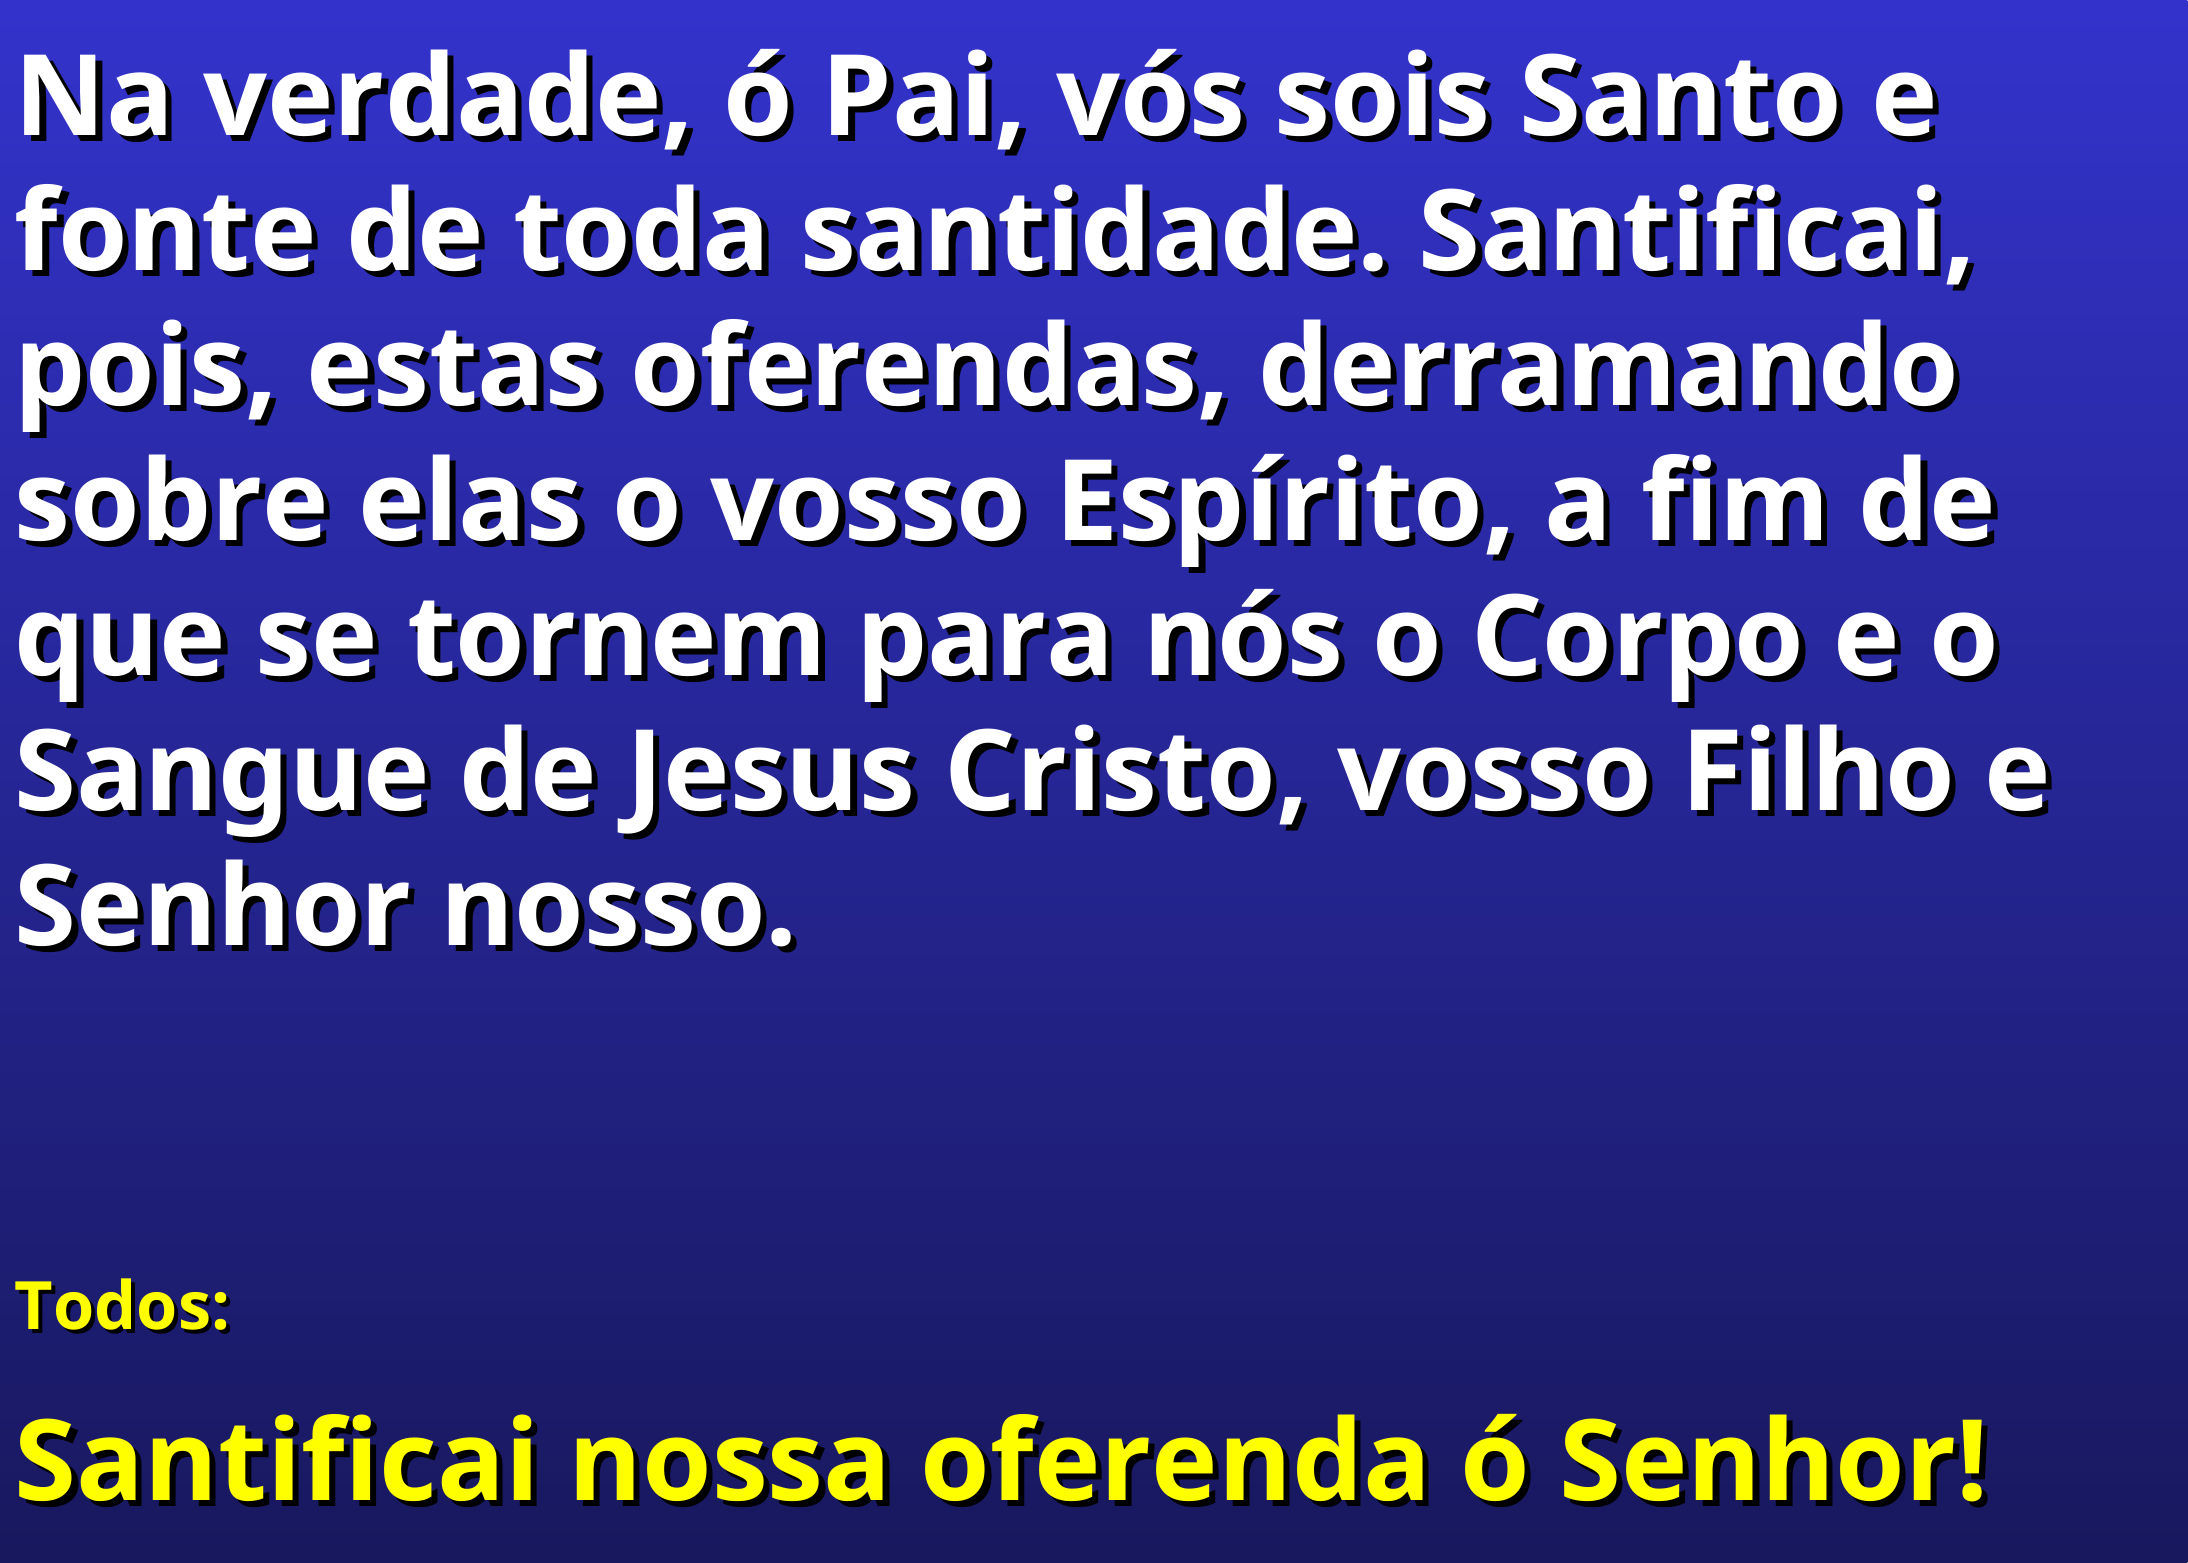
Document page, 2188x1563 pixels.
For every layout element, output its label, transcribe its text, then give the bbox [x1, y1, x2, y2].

text_box Na verdade, ó Pai, vós sois Santo e fonte de toda santidade. Santificai, pois, estas oferendas, derramando sobre elas o vosso Espírito, a fim de que se tornem para nós o Corpo e o Sangue de Jesus Cristo, vosso Filho e Senhor nosso. Todos: Santificai nossa oferenda ó Senhor! [0, 15, 2188, 1563]
